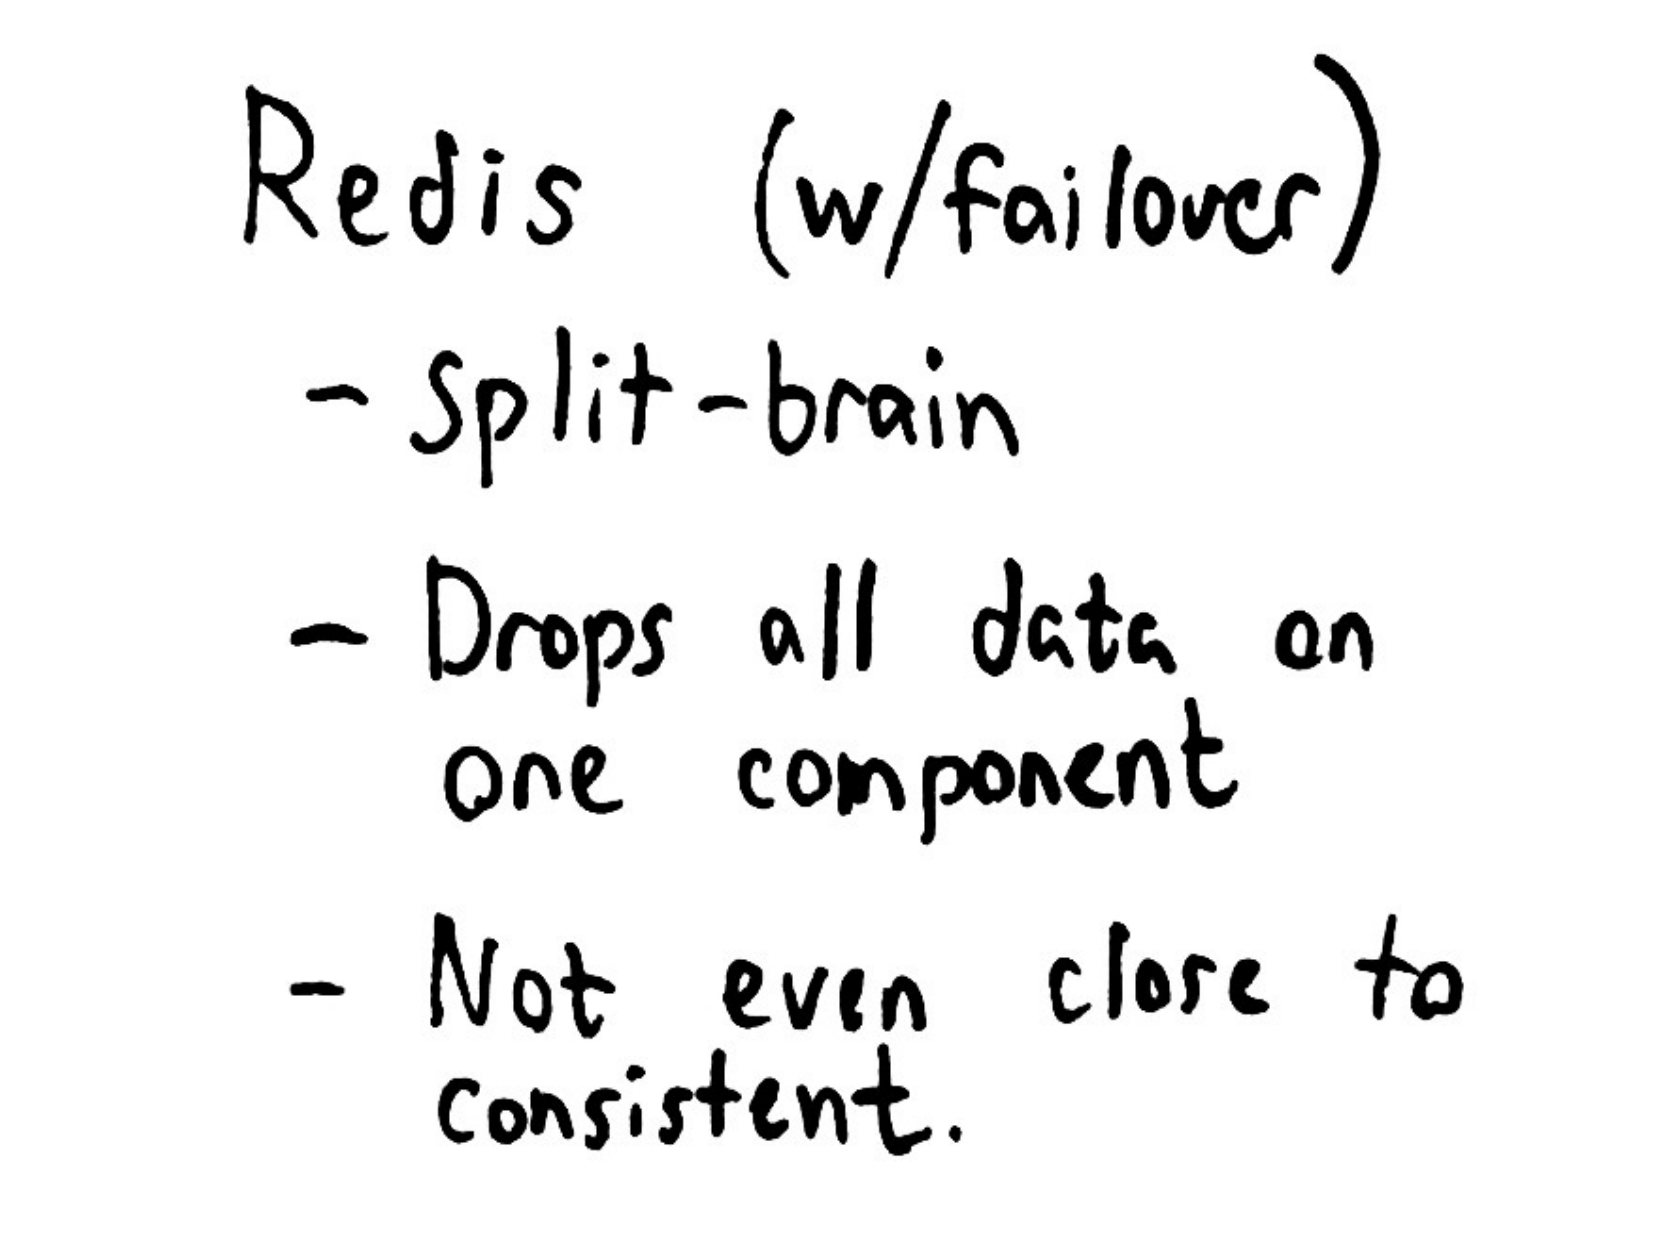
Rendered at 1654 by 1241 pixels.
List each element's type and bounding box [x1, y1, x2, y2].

picture [135, 0, 1530, 1241]
